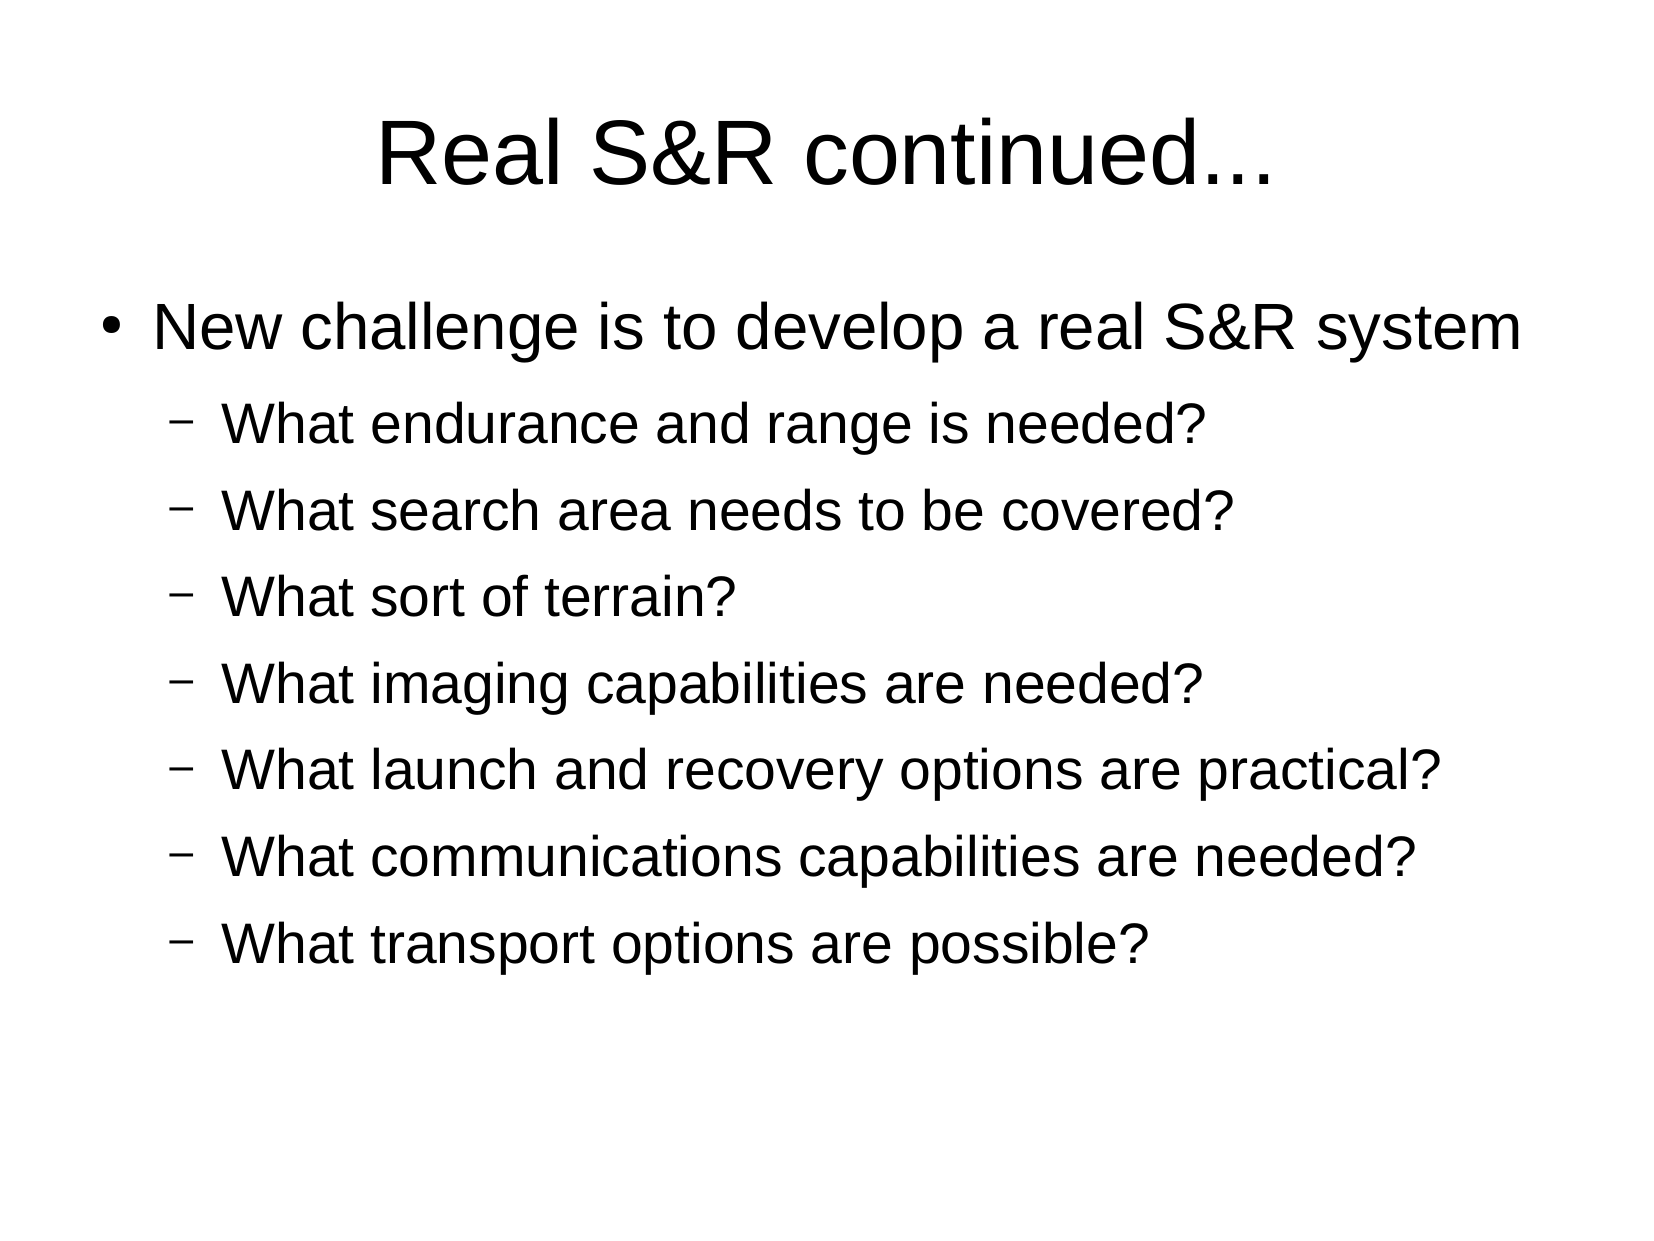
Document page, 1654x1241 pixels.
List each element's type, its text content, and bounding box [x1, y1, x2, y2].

title Real S&R continued... [82, 49, 1571, 257]
list New challenge is to develop a real S&R system What endurance and range is needed? What search area needs to be covered? What sort of terrain? What imaging capabilities are needed? What launch and recovery options are practical? What communications capabilities are needed? What transport options are possible? [82, 290, 1538, 1010]
